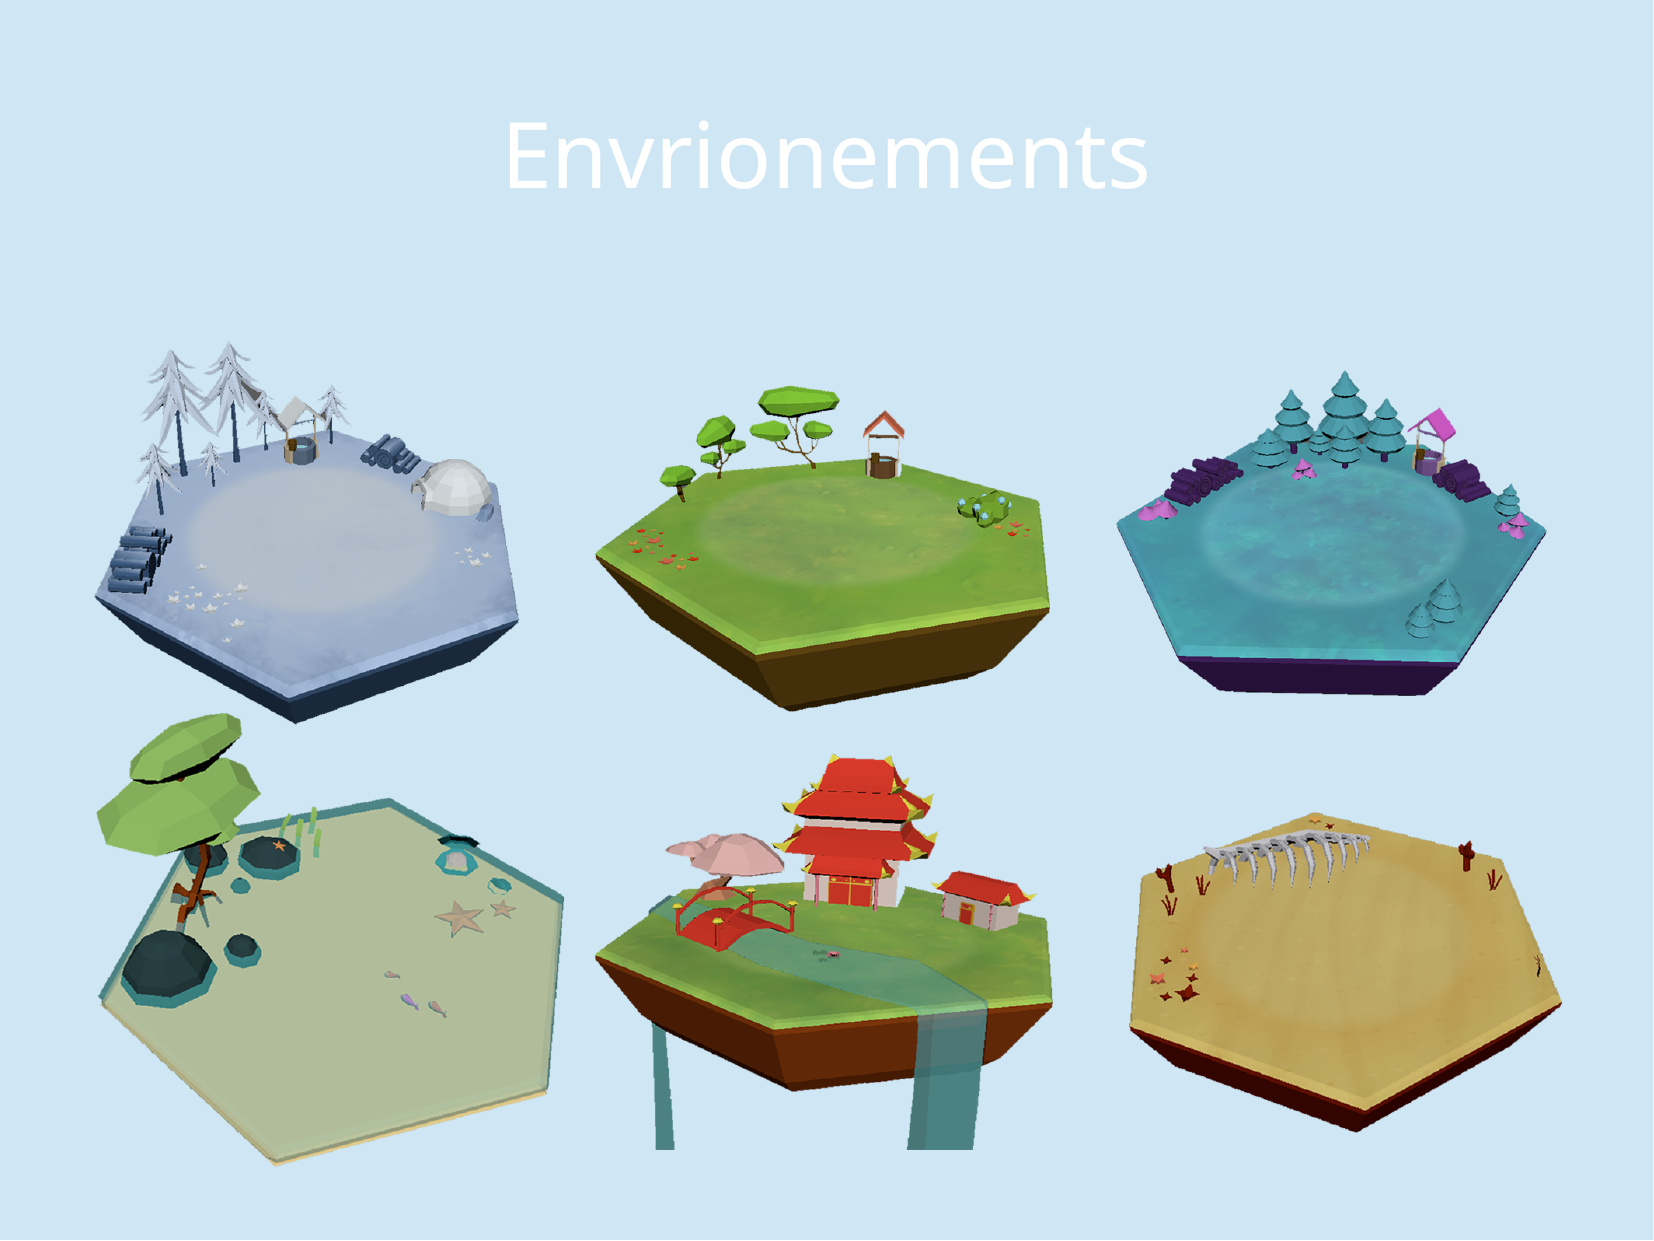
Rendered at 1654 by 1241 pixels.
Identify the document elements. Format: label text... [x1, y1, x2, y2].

picture [94, 330, 1586, 1170]
title Envrionements [82, 49, 1571, 257]
